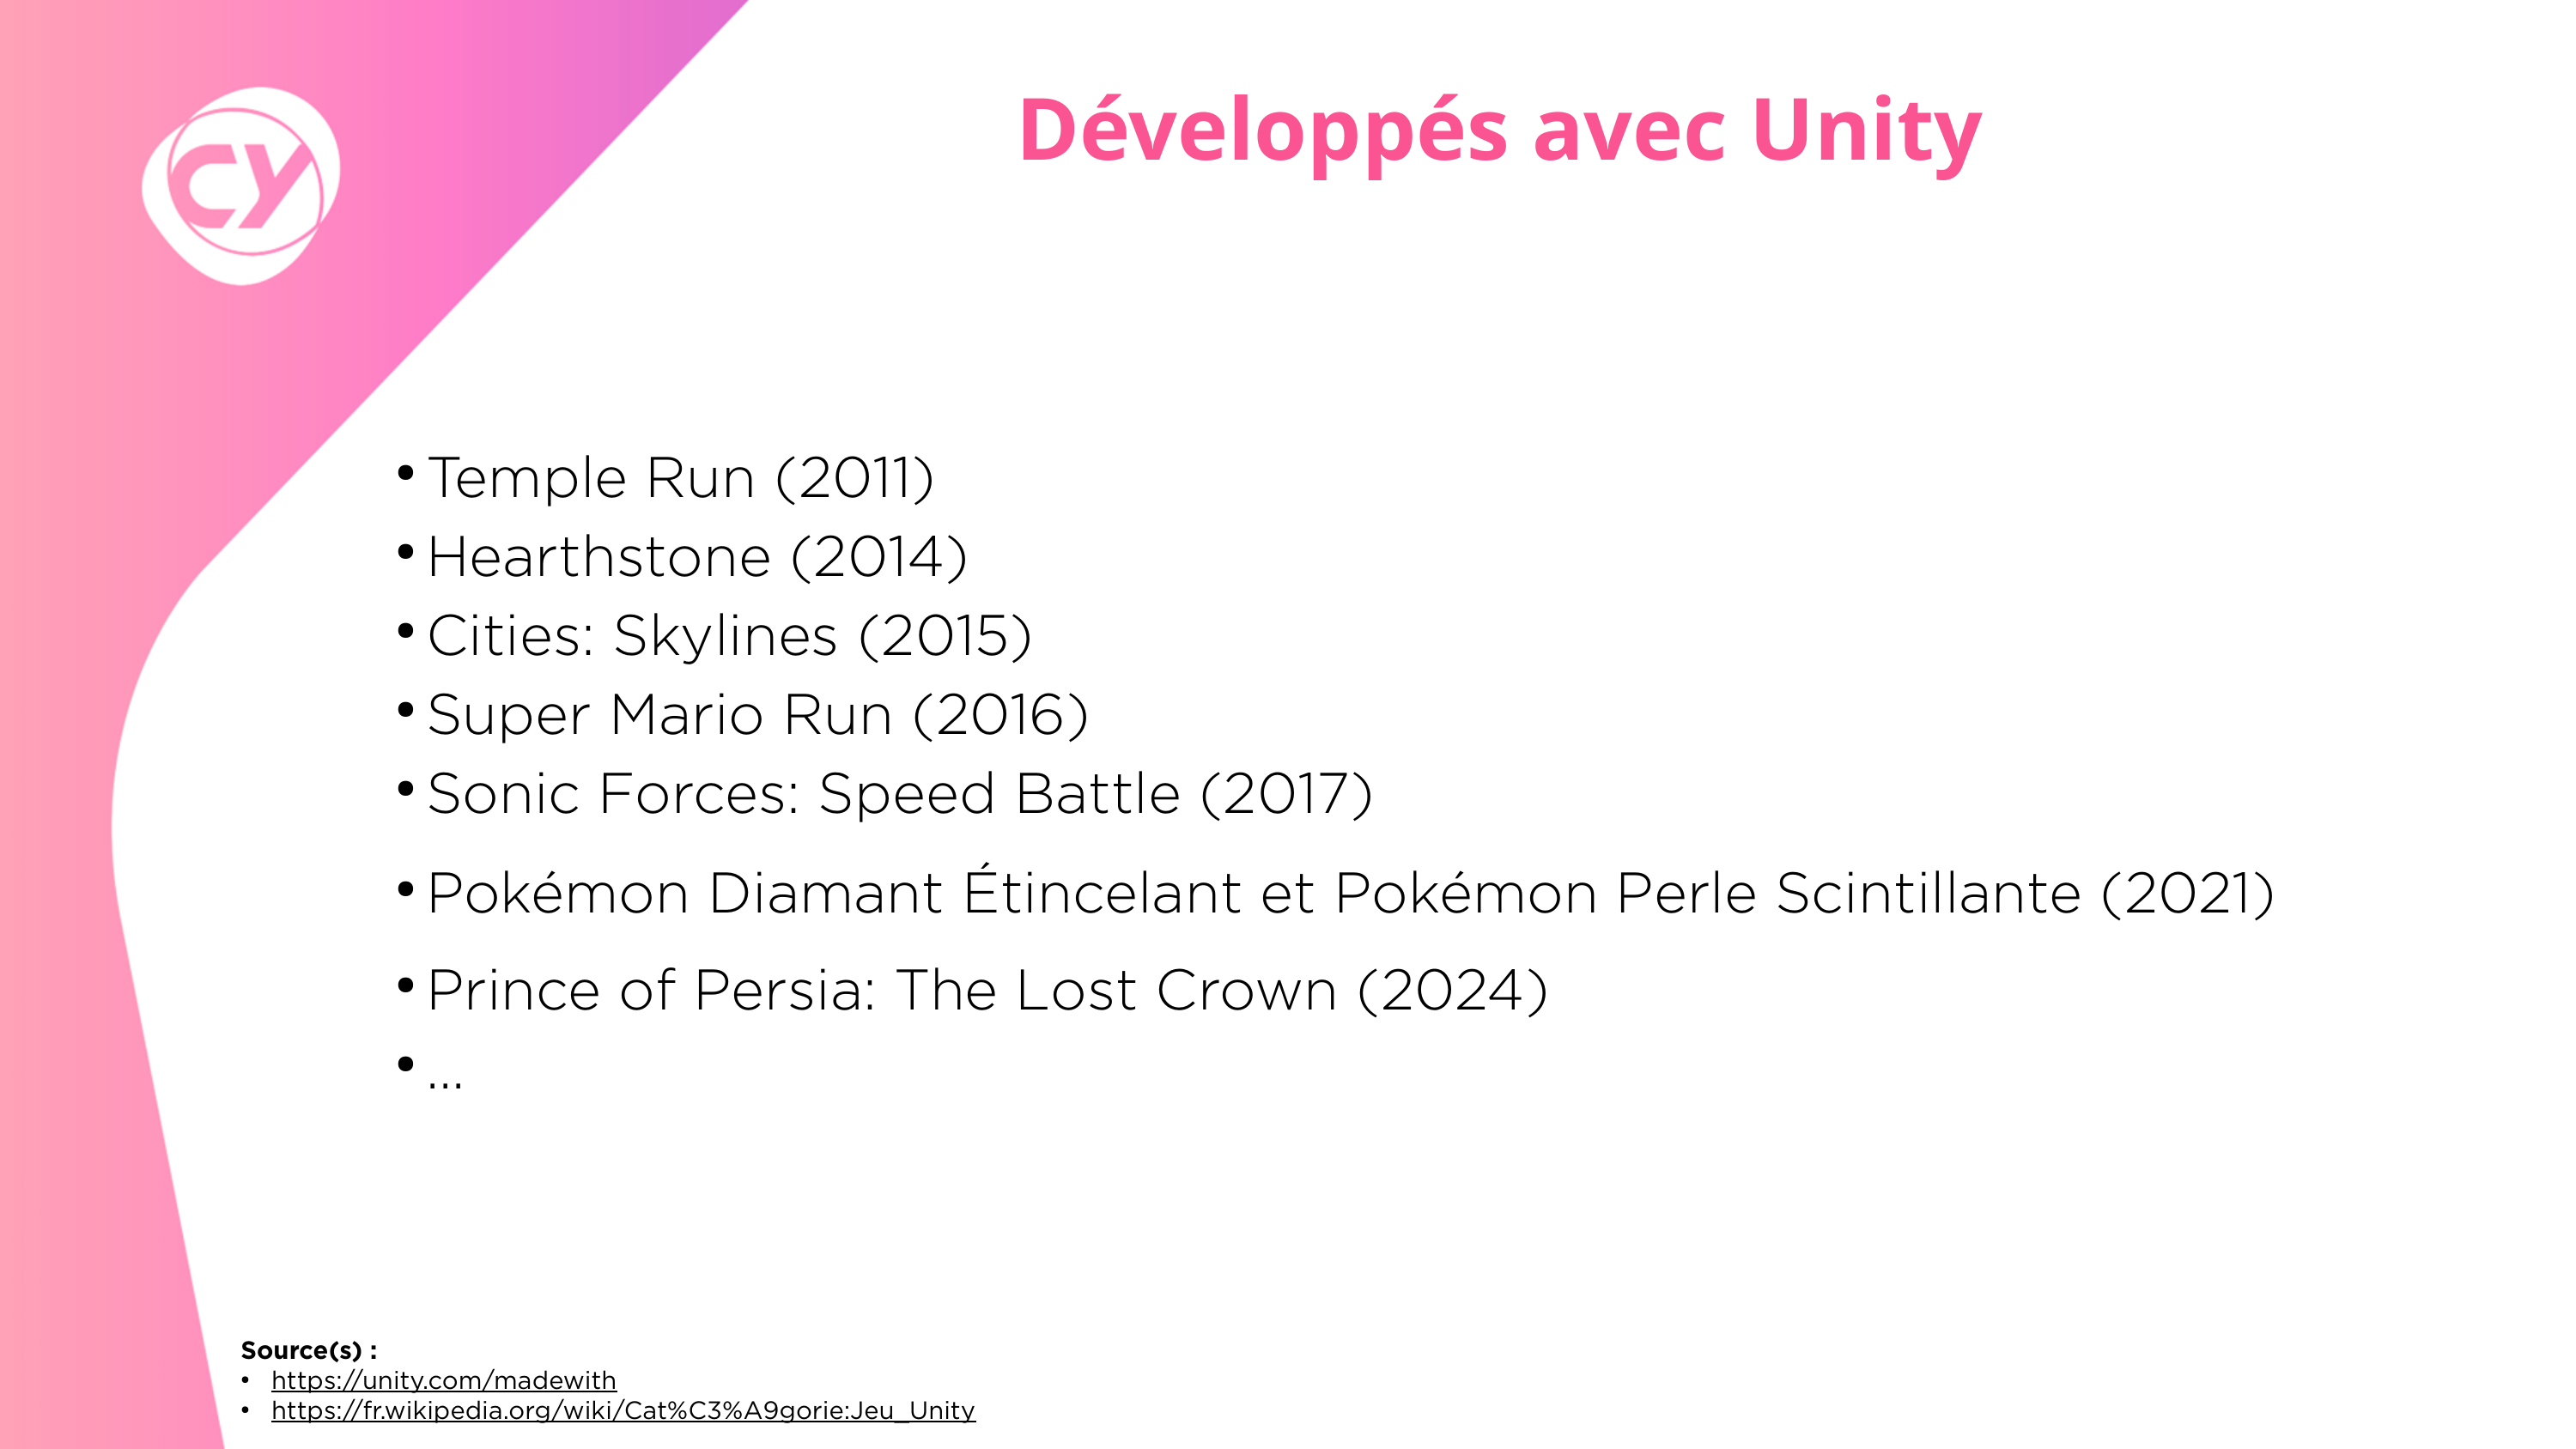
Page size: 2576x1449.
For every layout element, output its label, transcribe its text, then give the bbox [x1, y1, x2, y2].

picture [0, 0, 2576, 1449]
text_box Source(s) : https://unity.com/madewith https://fr.wikipedia.org/wiki/Cat%C3%A9gorie:Jeu_Unity [228, 1329, 1504, 1432]
text_box Temple Run (2011) Hearthstone (2014) Cities: Skylines (2015) Super Mario Run (2016) Sonic Forces: Speed Battle (2017) Pokémon Diamant Étincelant et Pokémon Perle Scintillante (2021) Prince of Persia: The Lost Crown (2024) ... [395, 429, 2475, 1100]
text_box Développés avec Unity [1327, 122, 1345, 150]
text_box Développés avec Unity [689, 57, 2311, 178]
text_box Développés avec Unity [1382, 122, 1400, 150]
